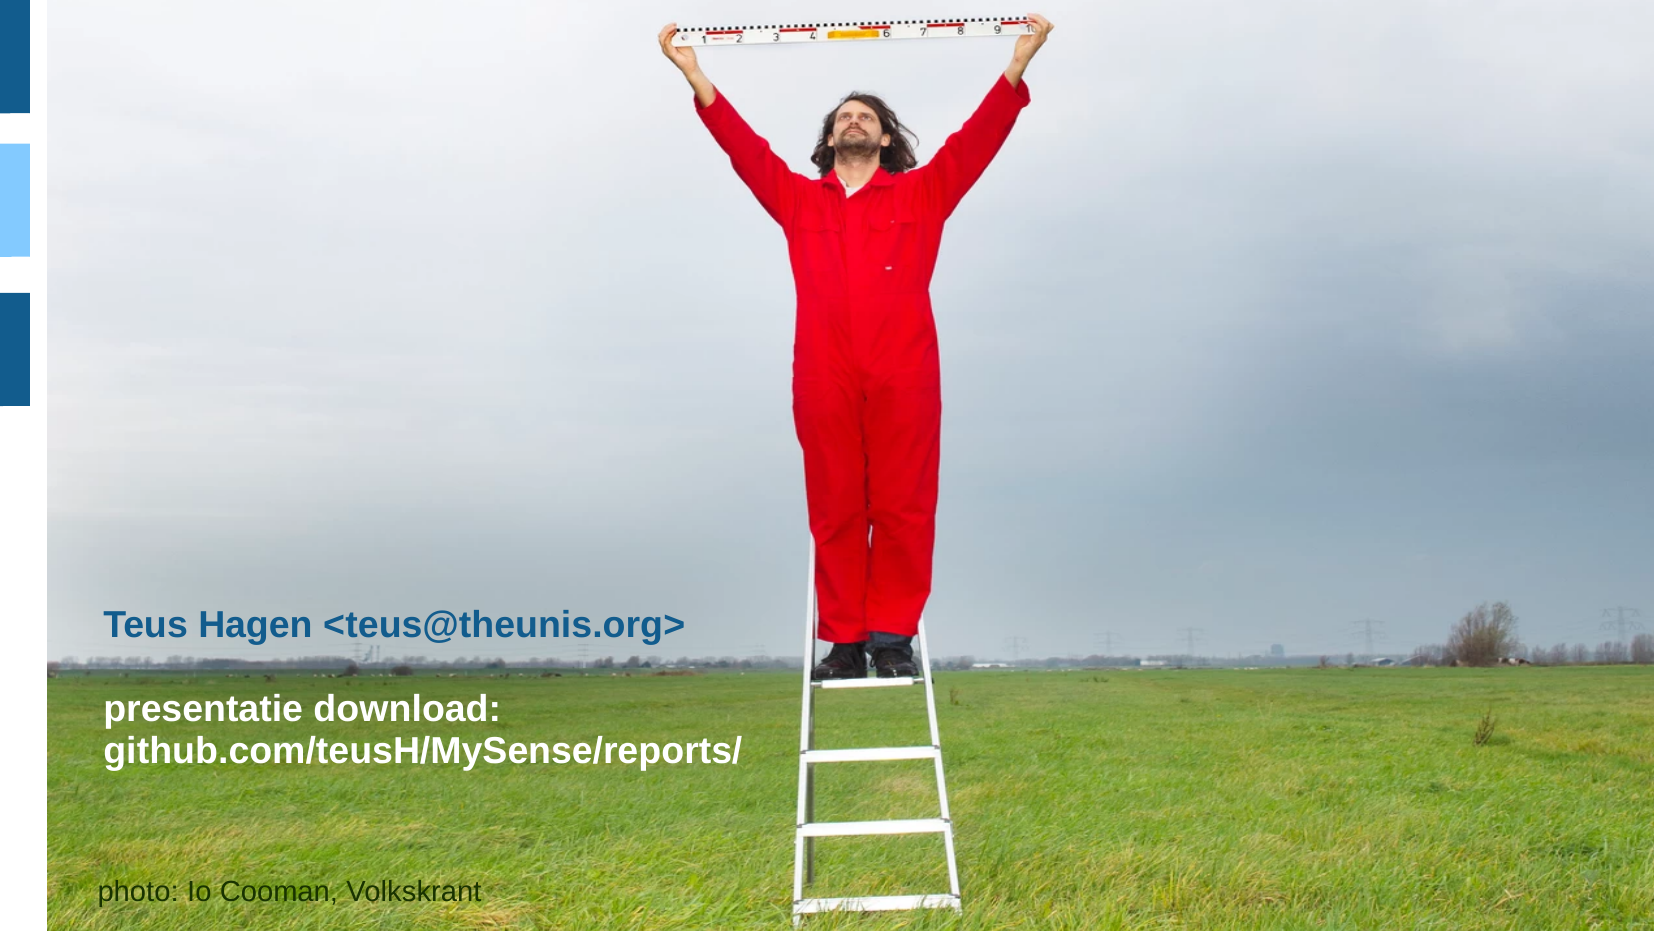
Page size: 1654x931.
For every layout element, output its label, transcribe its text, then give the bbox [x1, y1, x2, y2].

picture [47, 0, 1654, 931]
text_box photo: Io Cooman, Volkskrant [82, 868, 579, 929]
text_box Teus Hagen <teus@theunis.org> presentatie download: github.com/teusH/MySense/reports/ [88, 596, 768, 822]
